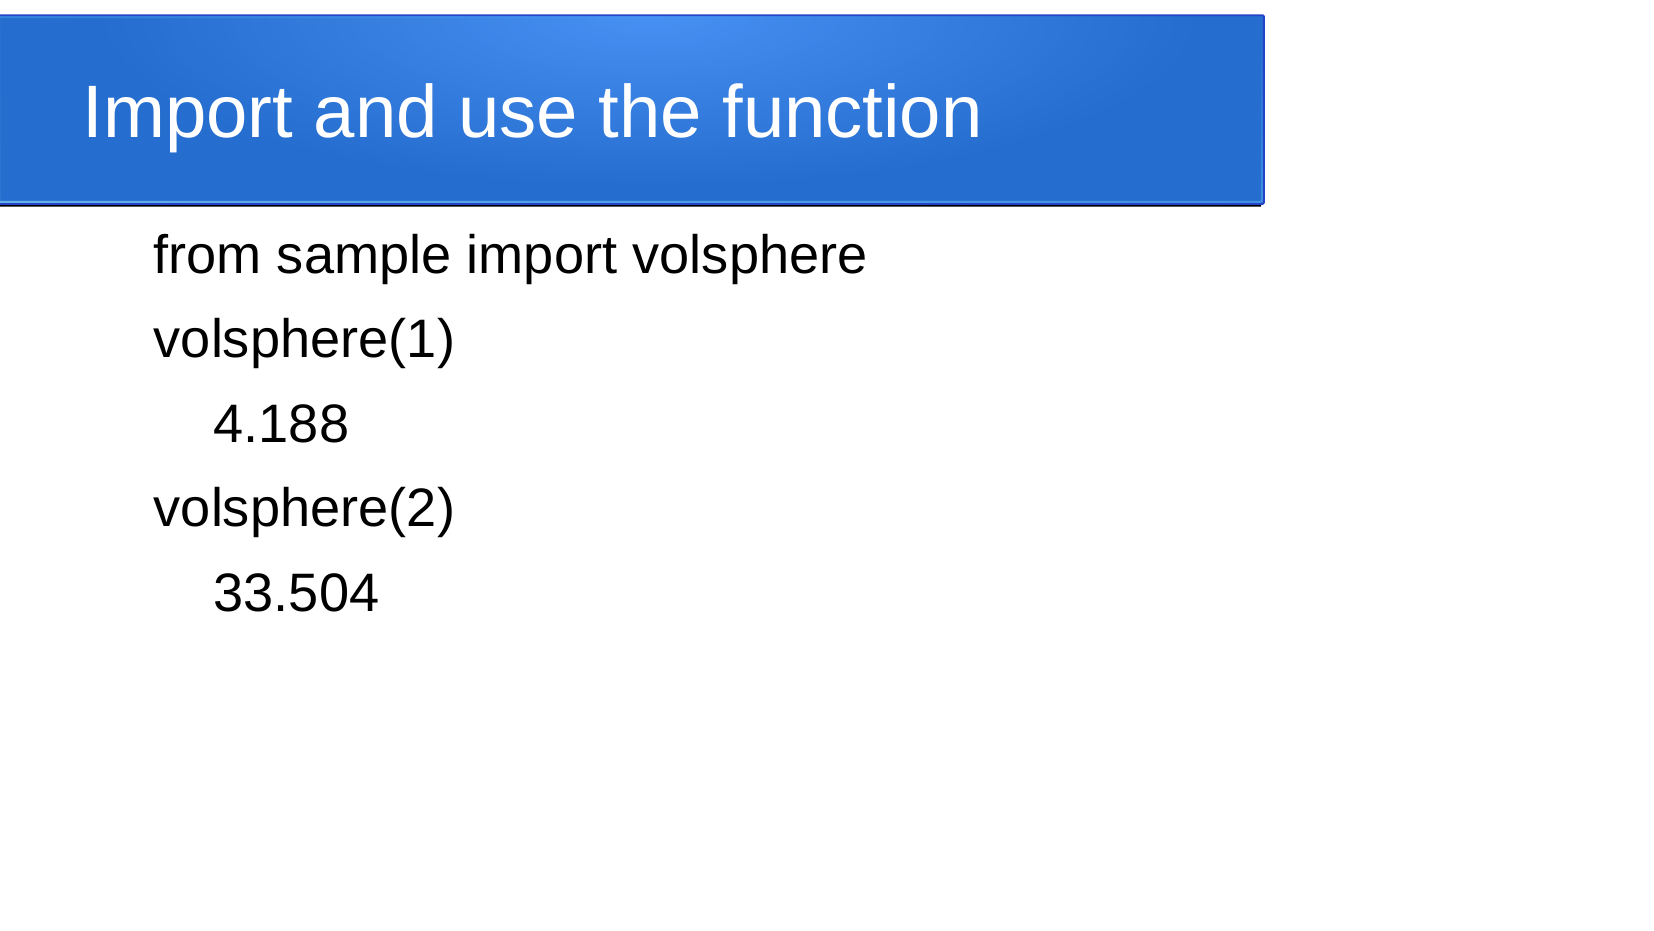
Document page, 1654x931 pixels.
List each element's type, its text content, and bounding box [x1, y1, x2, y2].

title Import and use the function [82, 35, 1235, 189]
list from sample import volsphere volsphere(1) 4.188 volsphere(2) 33.504 [82, 224, 1571, 764]
